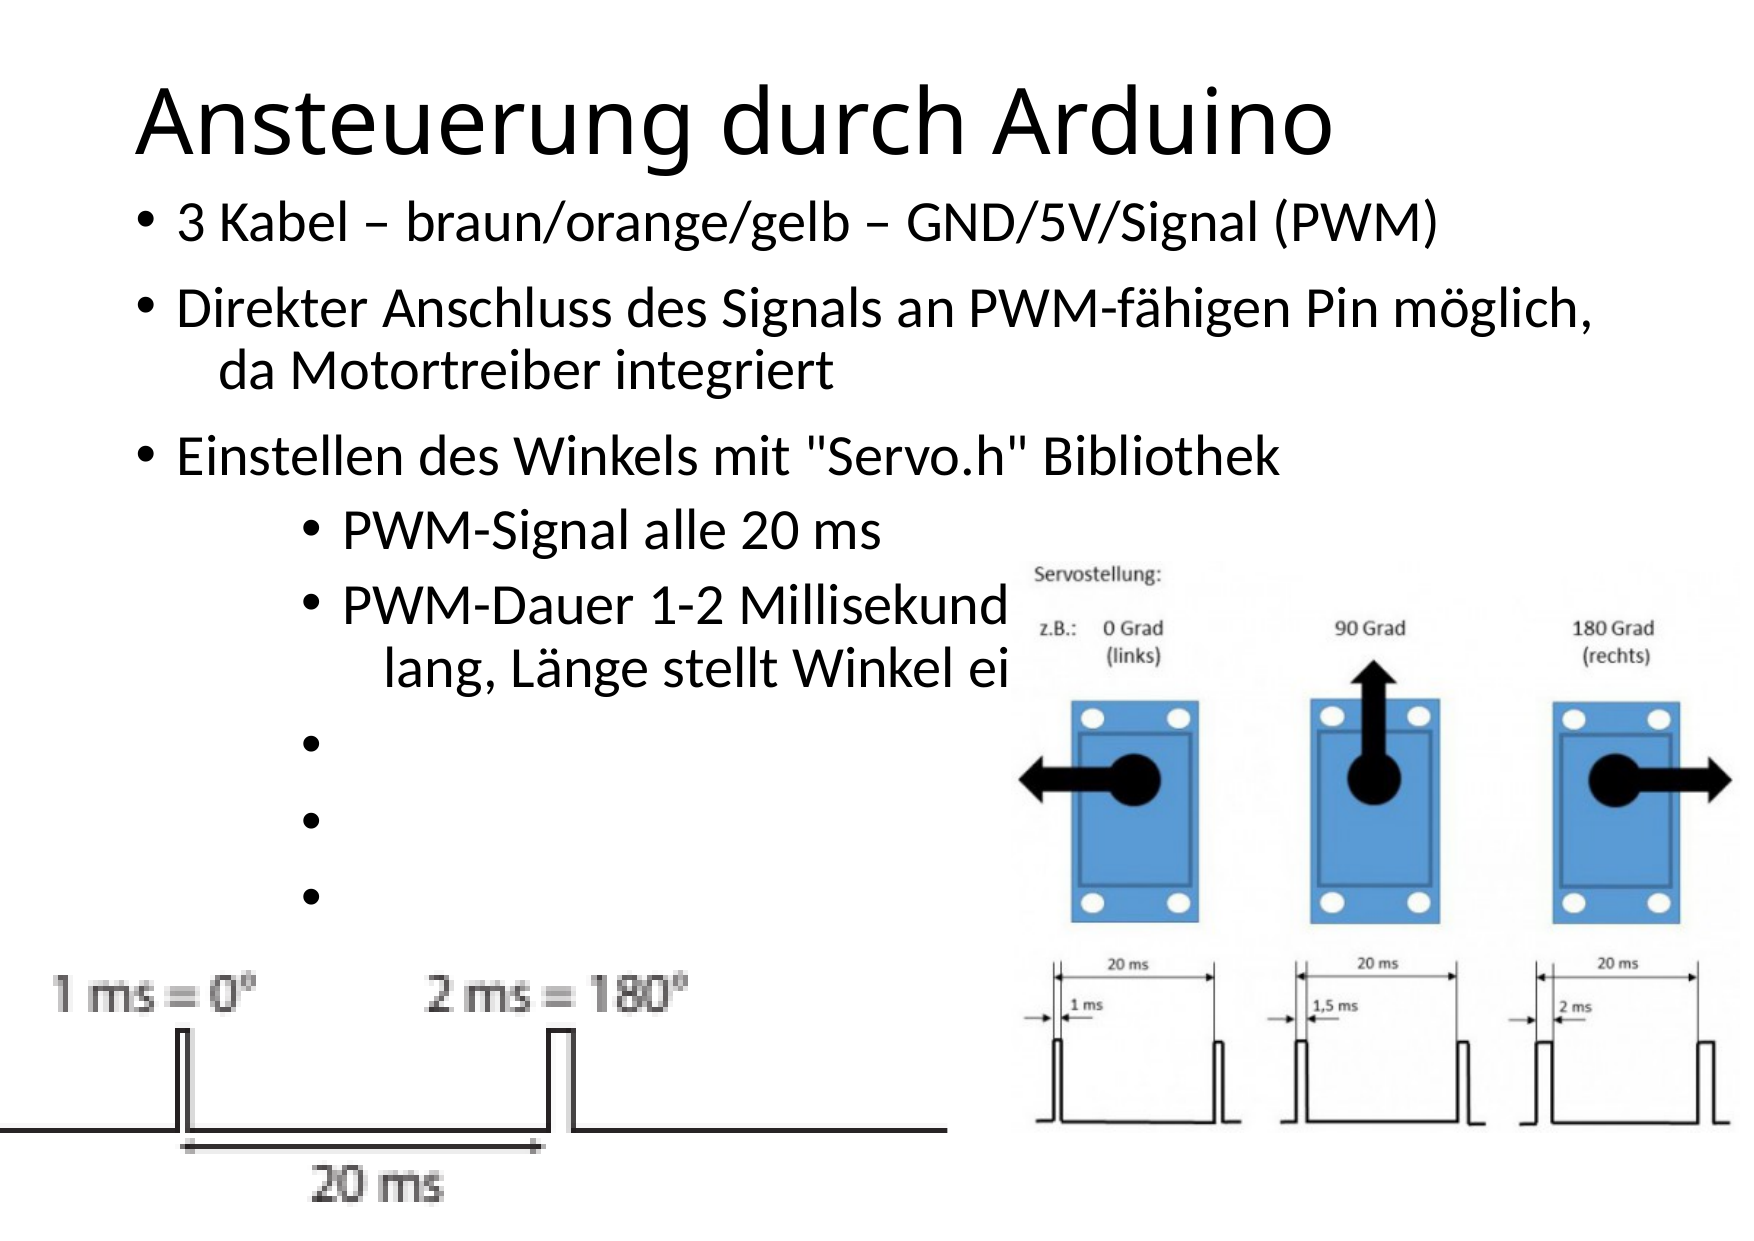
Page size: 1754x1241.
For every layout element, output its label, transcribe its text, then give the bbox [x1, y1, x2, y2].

picture [0, 965, 948, 1208]
picture [1011, 561, 1740, 1133]
title Ansteuerung durch Arduino [120, 66, 1634, 183]
list 3 Kabel – braun/orange/gelb – GND/5V/Signal (PWM) Direkter Anschluss des Signals an PWM-fähigen Pin möglich, da Motortreiber integriert Einstellen des Winkels mit "Servo.h" Bibliothek PWM-Signal alle 20 ms PWM-Dauer 1-2 Millisekunden lang, Länge stellt Winkel ein [120, 183, 1634, 1175]
